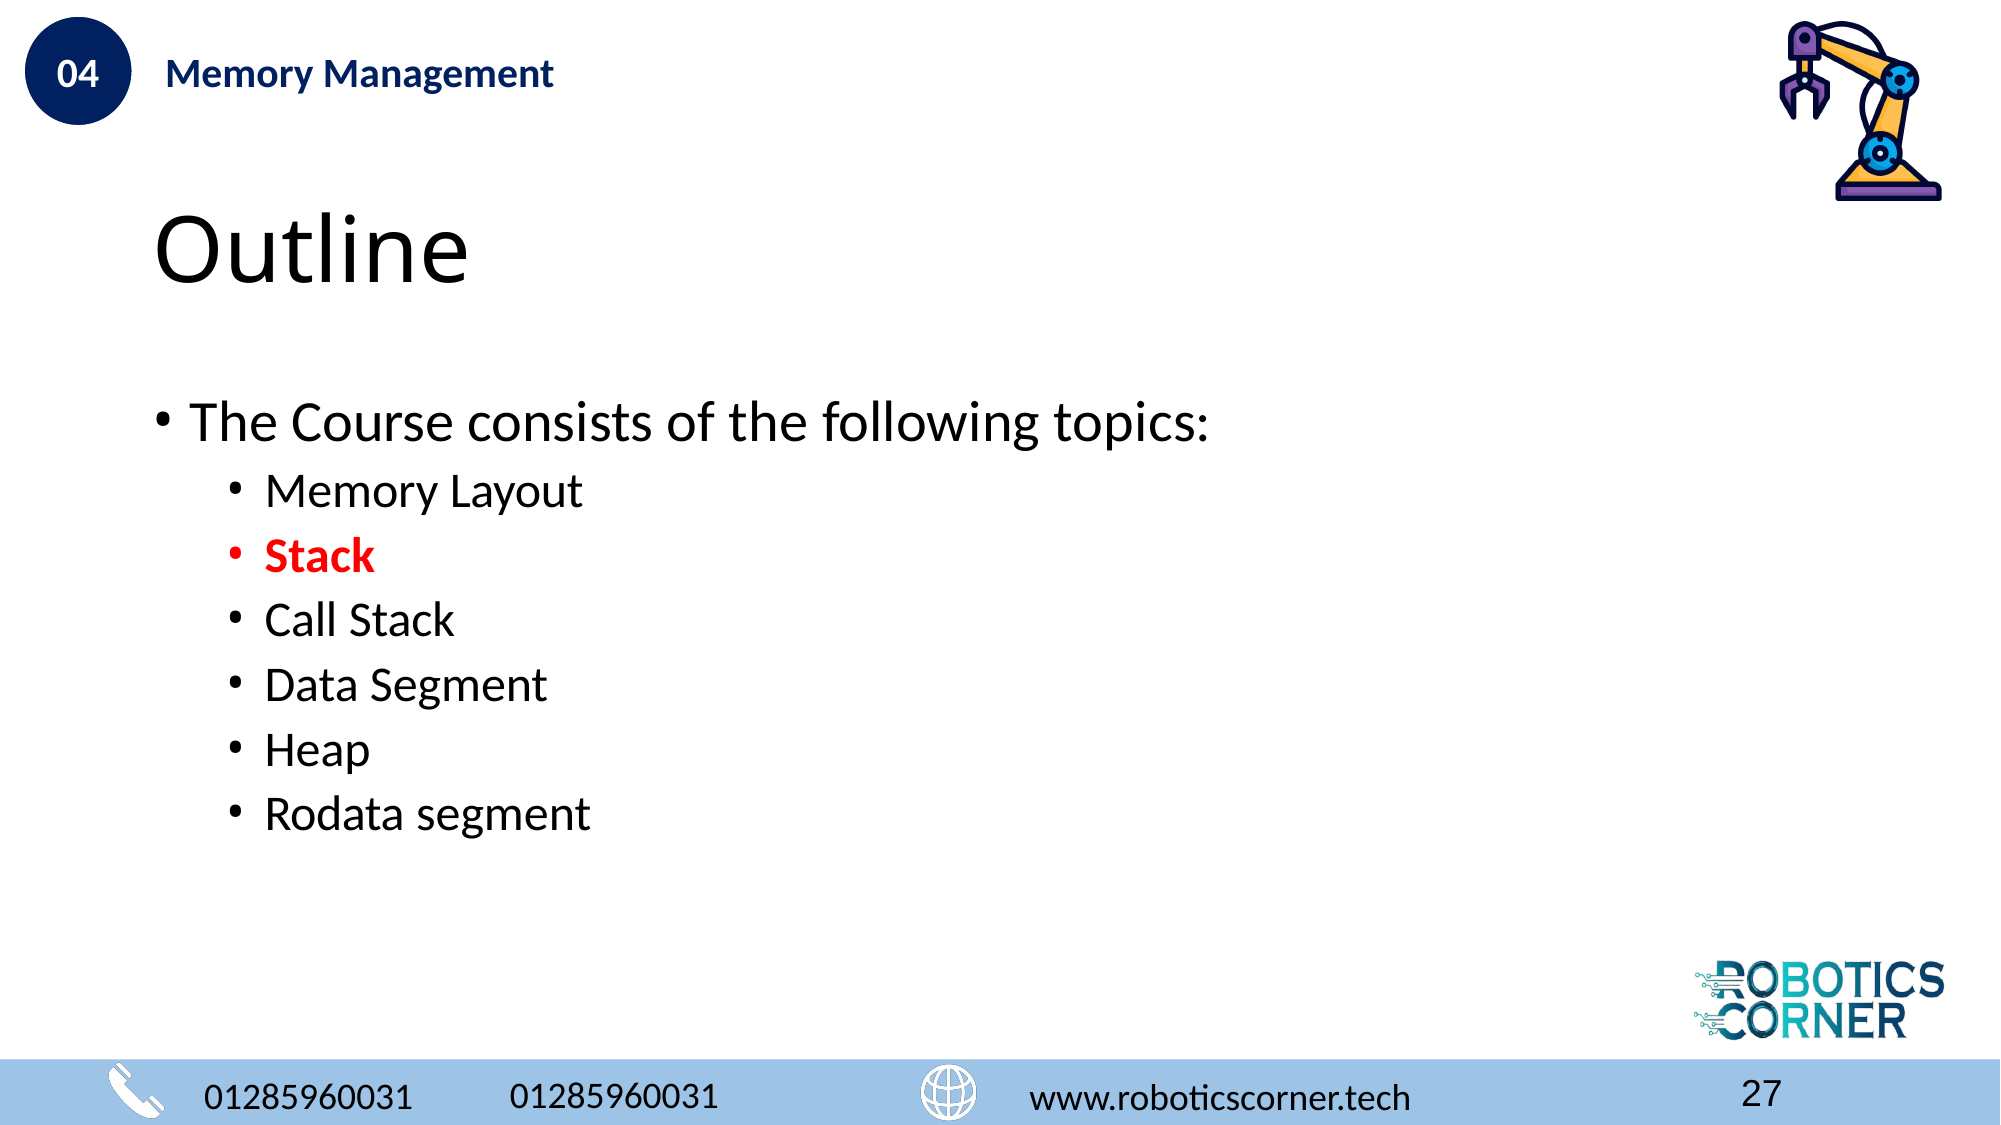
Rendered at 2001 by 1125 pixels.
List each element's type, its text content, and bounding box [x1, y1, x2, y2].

text_box <number> [1726, 1065, 1927, 1125]
text_box The Course consists of the following topics: Memory Layout Stack Call Stack Data Segment Heap Rodata segment [149, 374, 1215, 841]
title Outline [150, 132, 736, 356]
text_box 04 [22, 14, 134, 128]
picture [103, 1057, 170, 1124]
picture [1680, 859, 1953, 1125]
picture [915, 1059, 981, 1125]
text_box Memory Management [150, 38, 622, 103]
picture [1771, 21, 1950, 201]
